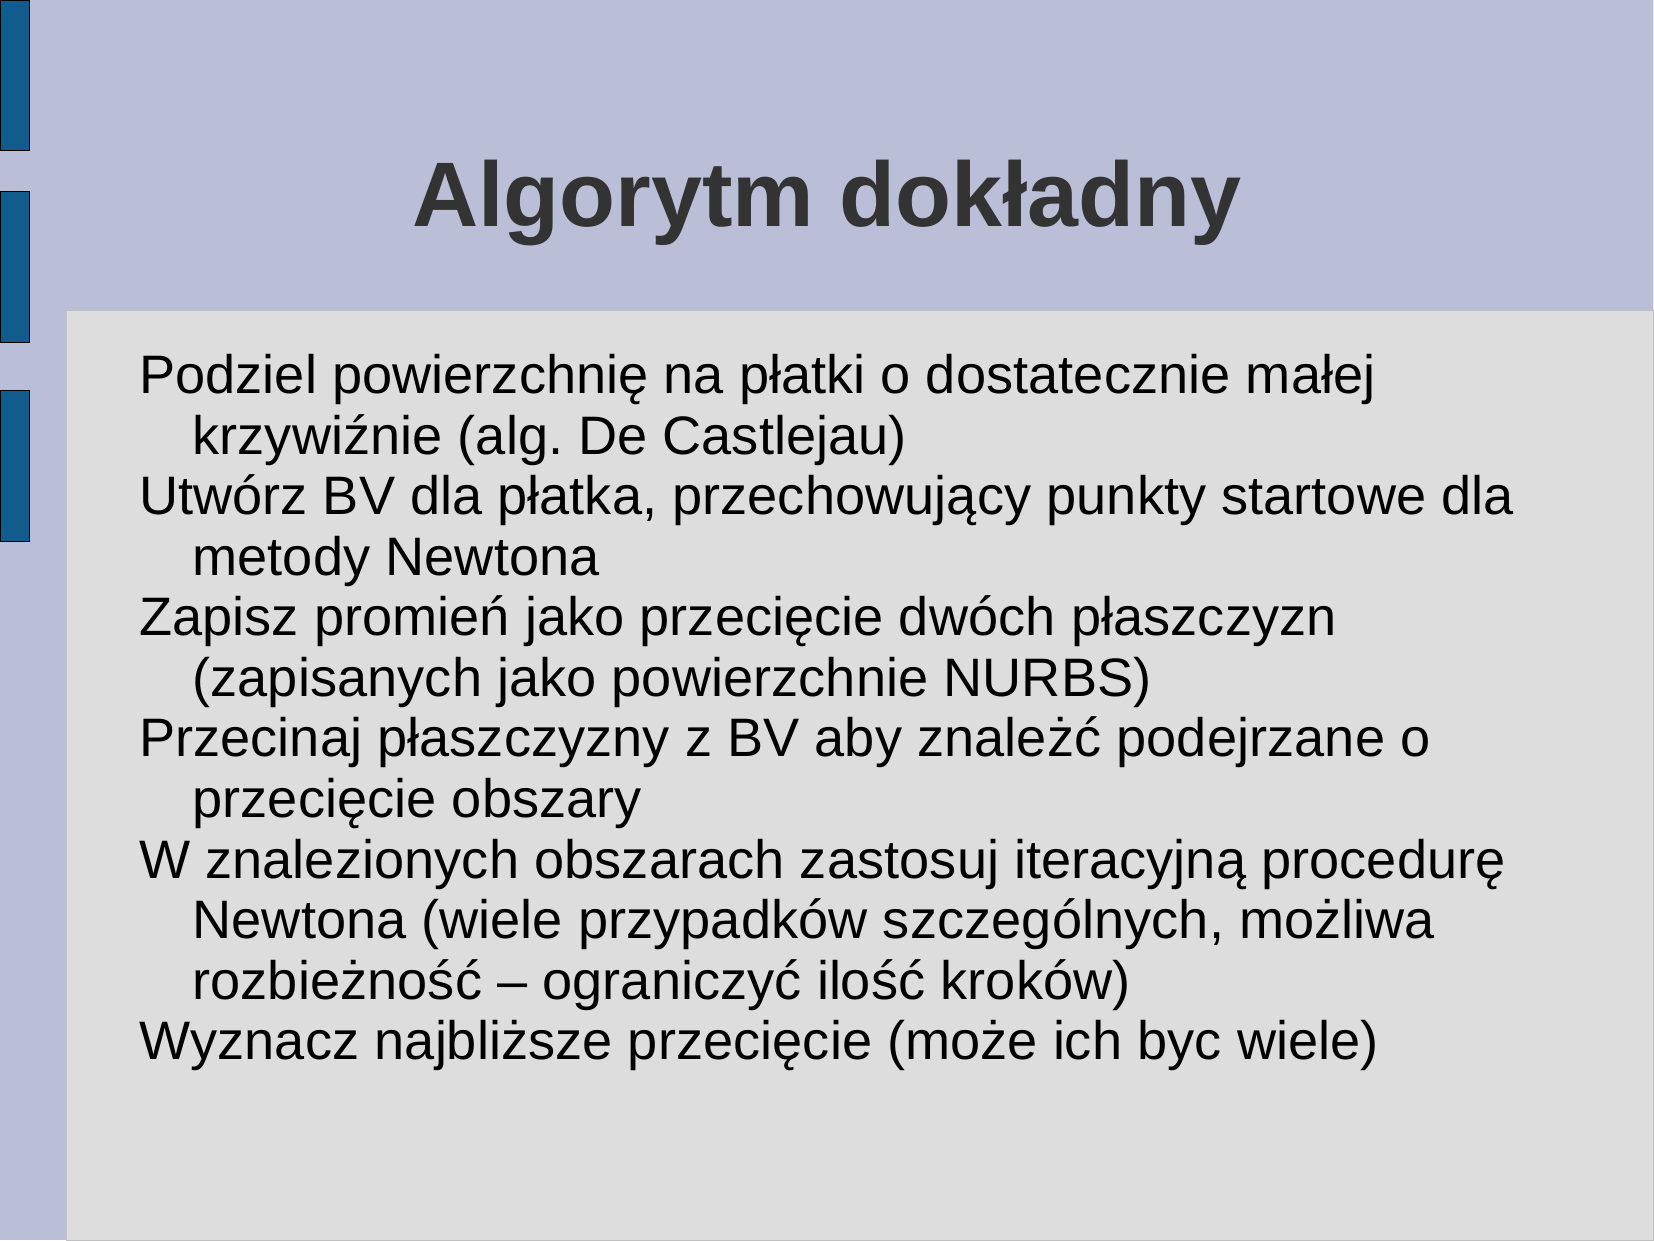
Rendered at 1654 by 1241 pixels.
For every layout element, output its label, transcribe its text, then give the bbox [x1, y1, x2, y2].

title Algorytm dokładny [121, 91, 1534, 299]
list Podziel powierzchnię na płatki o dostatecznie małej krzywiźnie (alg. De Castlejau) Utwórz BV dla płatka, przechowujący punkty startowe dla metody Newtona Zapisz promień jako przecięcie dwóch płaszczyzn (zapisanych jako powierzchnie NURBS) Przecinaj płaszczyzny z BV aby znależć podejrzane o przecięcie obszary W znalezionych obszarach zastosuj iteracyjną procedurę Newtona (wiele przypadków szczególnych, możliwa rozbieżność – ograniczyć ilość kroków) Wyznacz najbliższe przecięcie (może ich byc wiele) [121, 344, 1534, 1127]
